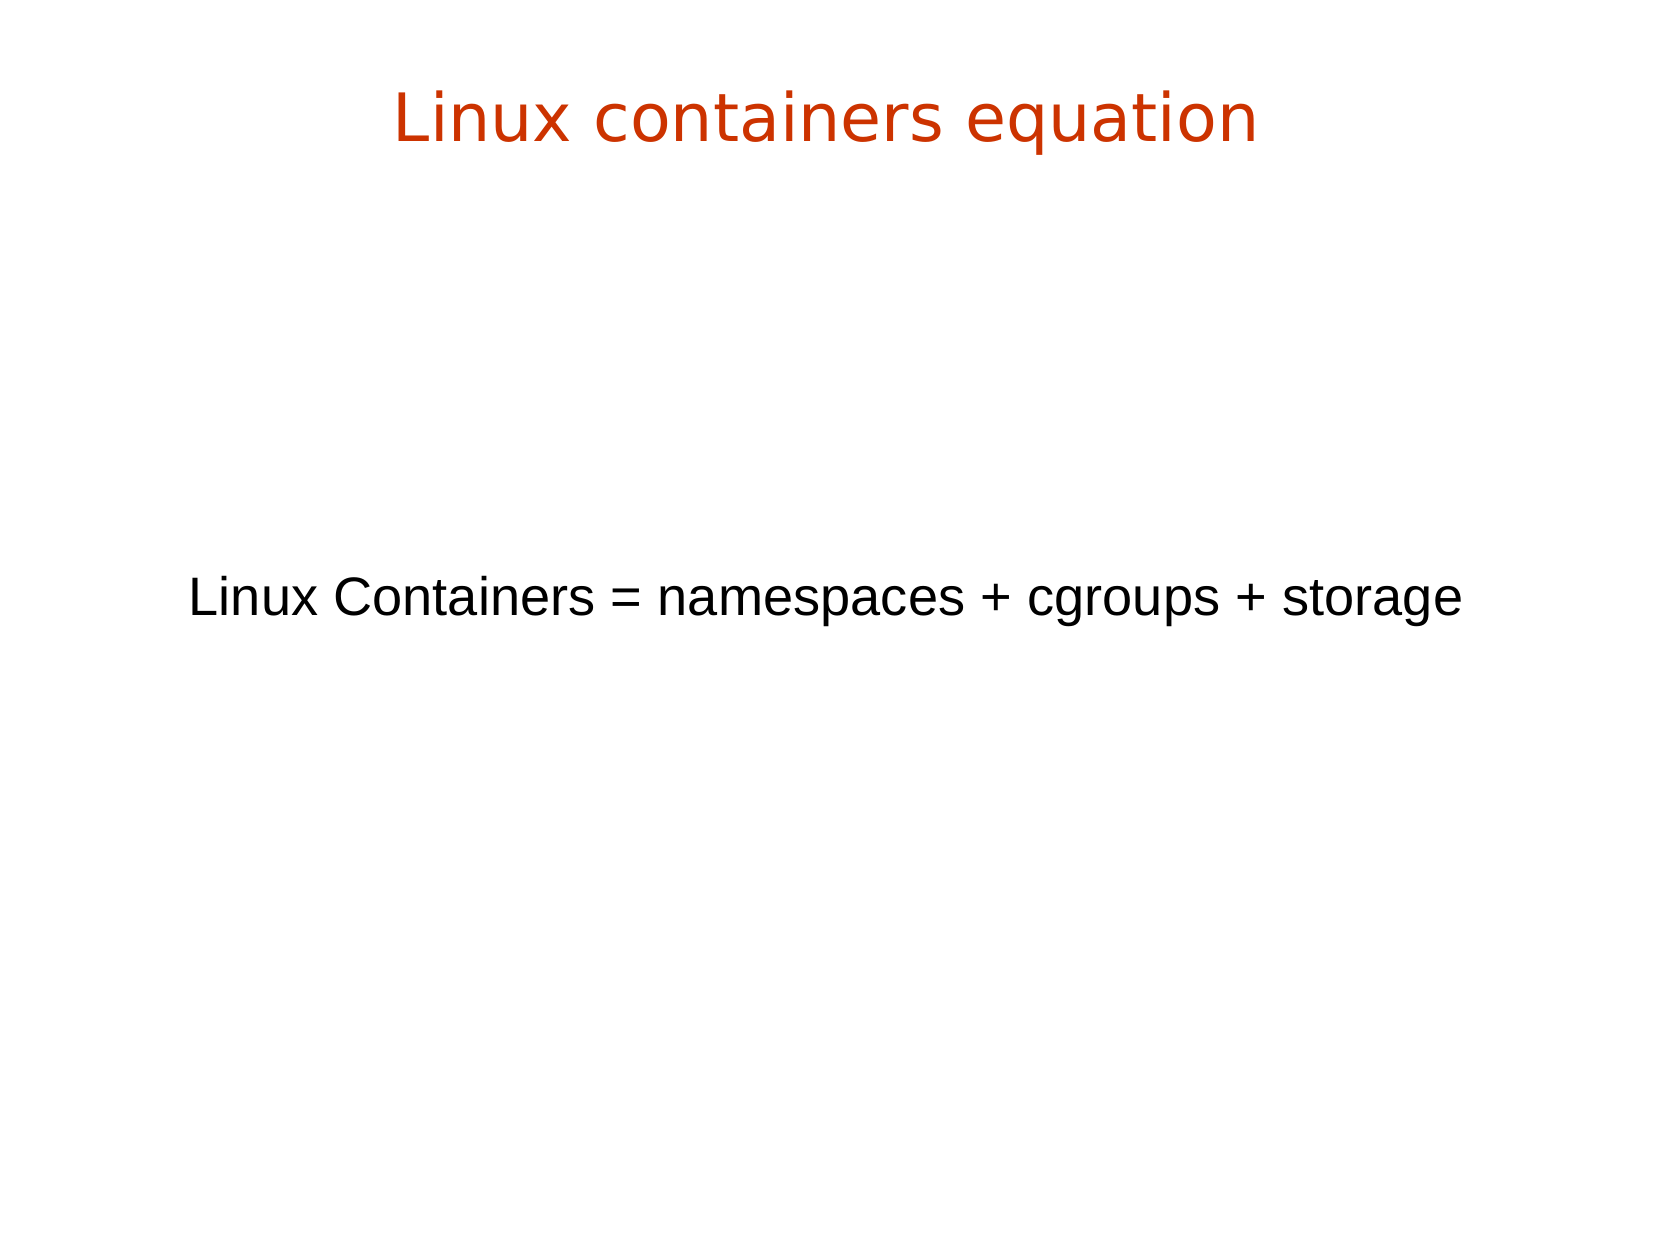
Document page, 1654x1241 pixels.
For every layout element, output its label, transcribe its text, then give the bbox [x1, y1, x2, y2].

text_box Linux Containers = namespaces + cgroups + storage [173, 559, 1480, 650]
text_box Linux containers equation [378, 72, 1276, 166]
